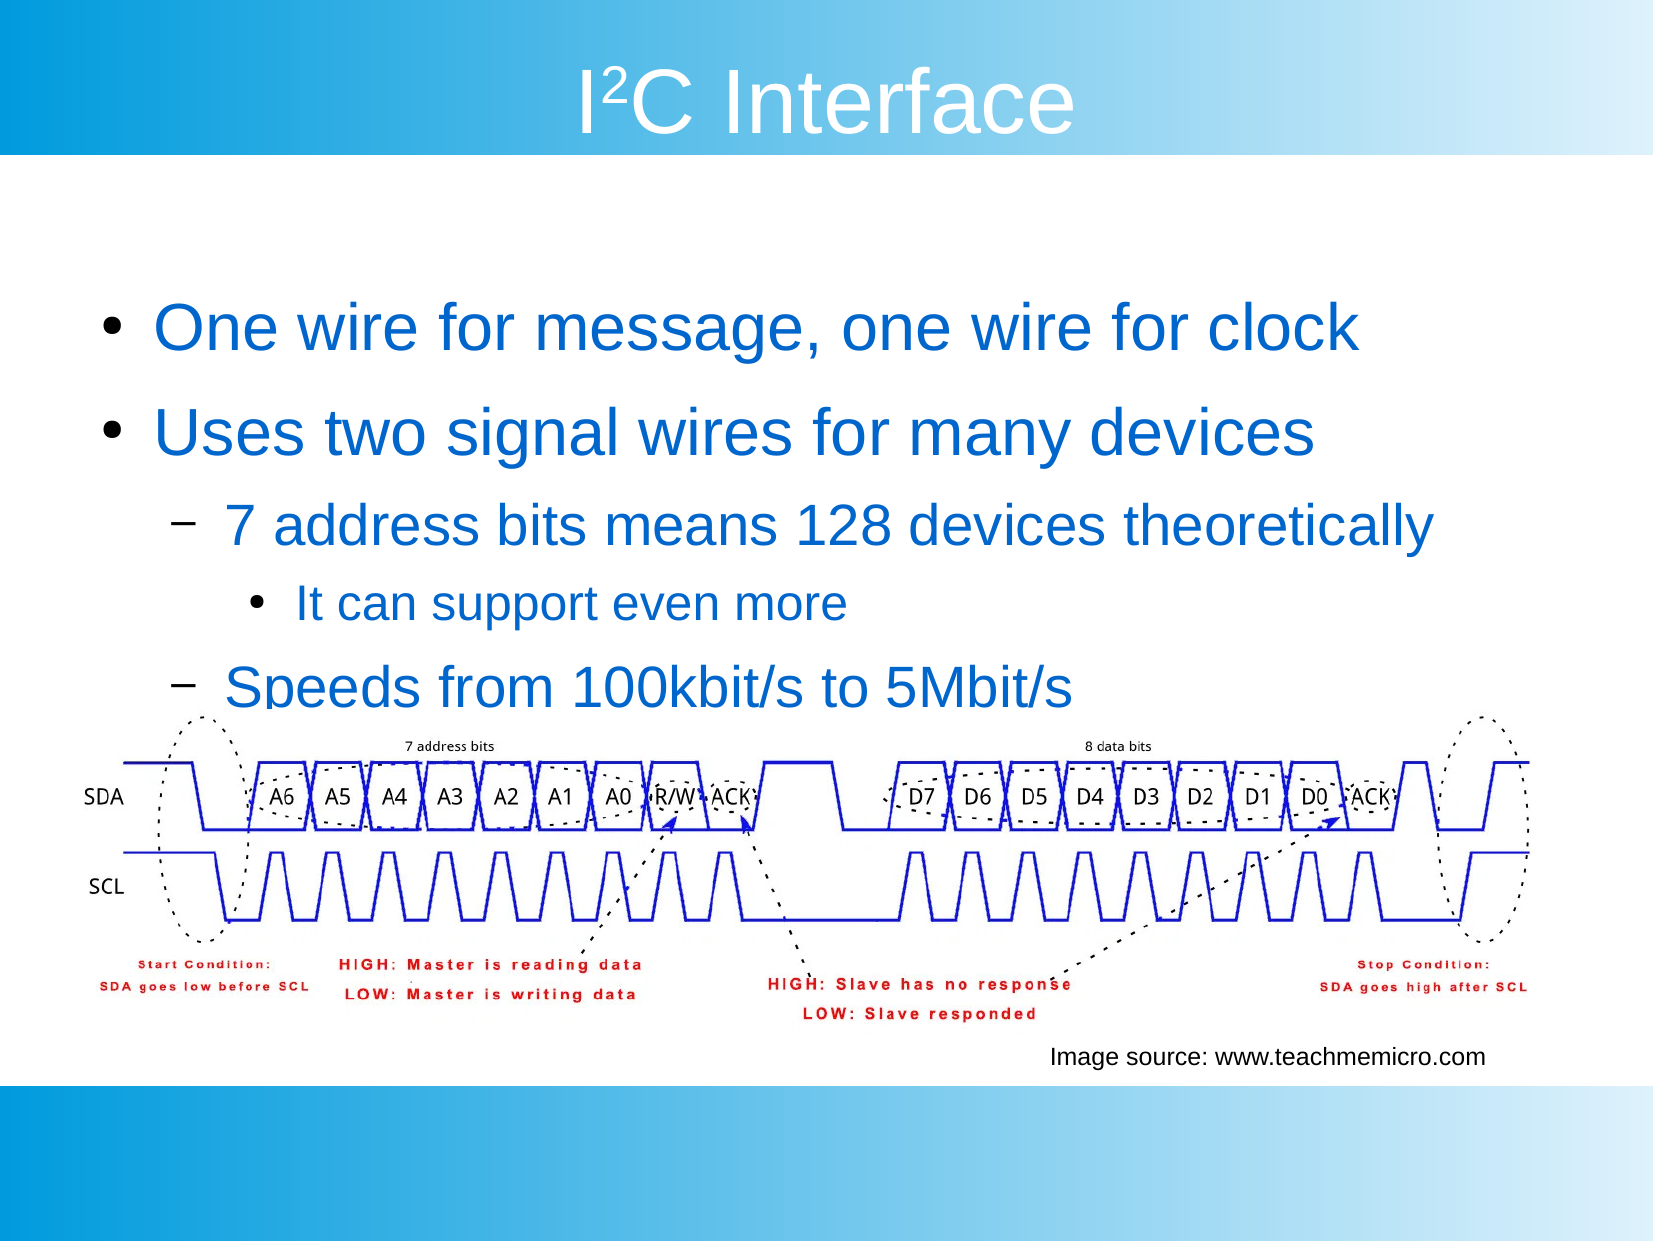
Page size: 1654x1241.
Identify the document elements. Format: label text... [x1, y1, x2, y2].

text_box Image source: www.teachmemicro.com [1035, 1035, 1606, 1078]
title I2C Interface [82, 49, 1571, 155]
picture [72, 709, 1531, 1036]
list One wire for message, one wire for clock Uses two signal wires for many devices 7 address bits means 128 devices theoretically It can support even more Speeds from 100kbit/s to 5Mbit/s [82, 290, 1571, 1010]
